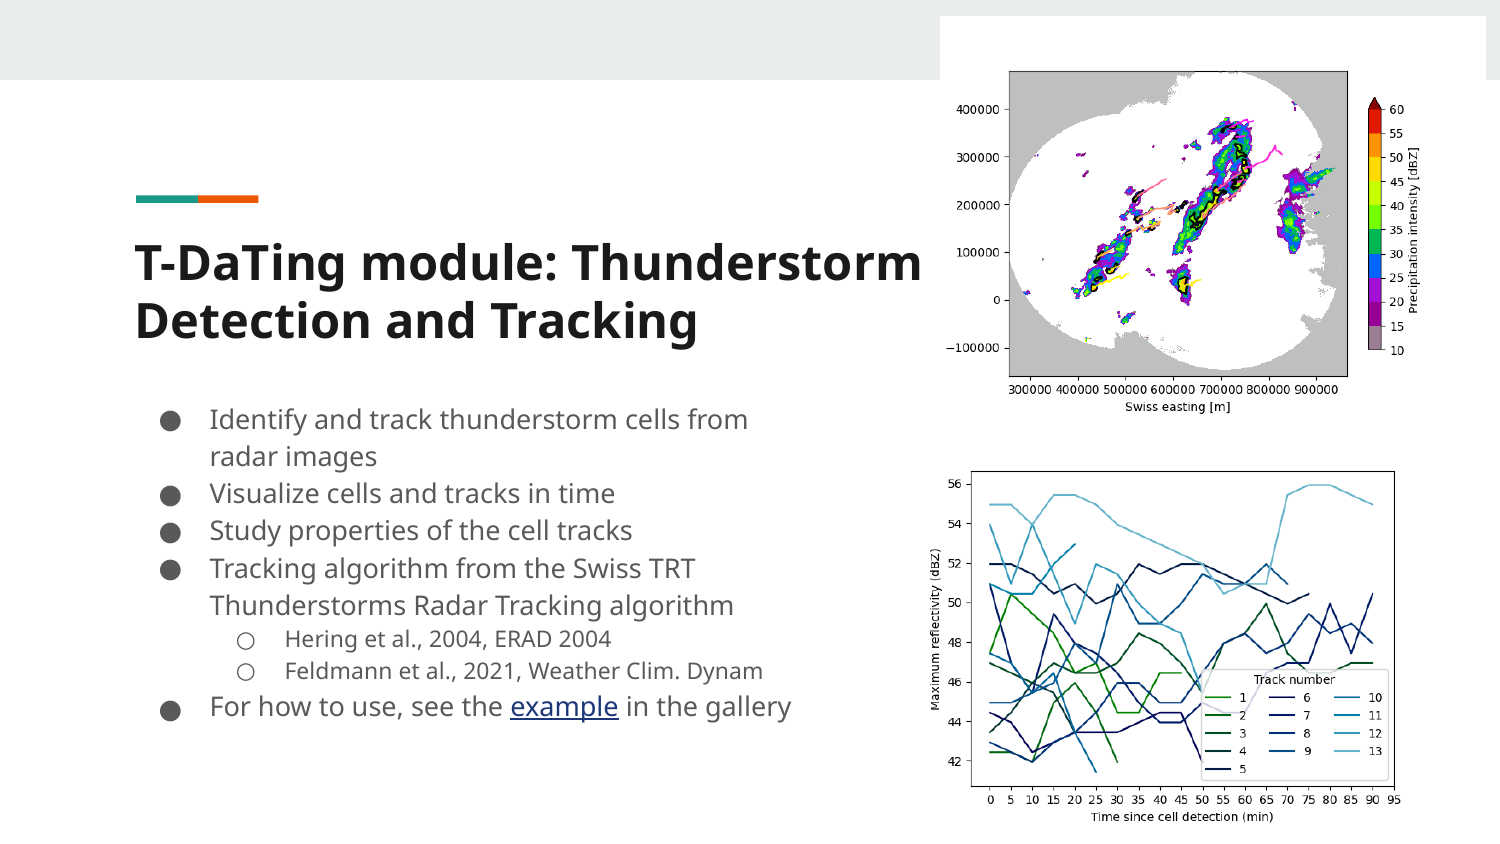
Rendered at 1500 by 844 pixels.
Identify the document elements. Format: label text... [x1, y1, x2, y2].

picture [902, 16, 1486, 831]
list Identify and track thunderstorm cells from radar images Visualize cells and tracks in time Study properties of the cell tracks Tracking algorithm from the Swiss TRT Thunderstorms Radar Tracking algorithm Hering et al., 2004, ERAD 2004 Feldmann et al., 2021, Weather Clim. Dynam For how to use, see the example in the gallery [119, 382, 824, 805]
title T-DaTing module: Thunderstorm Detection and Tracking [119, 216, 1381, 365]
